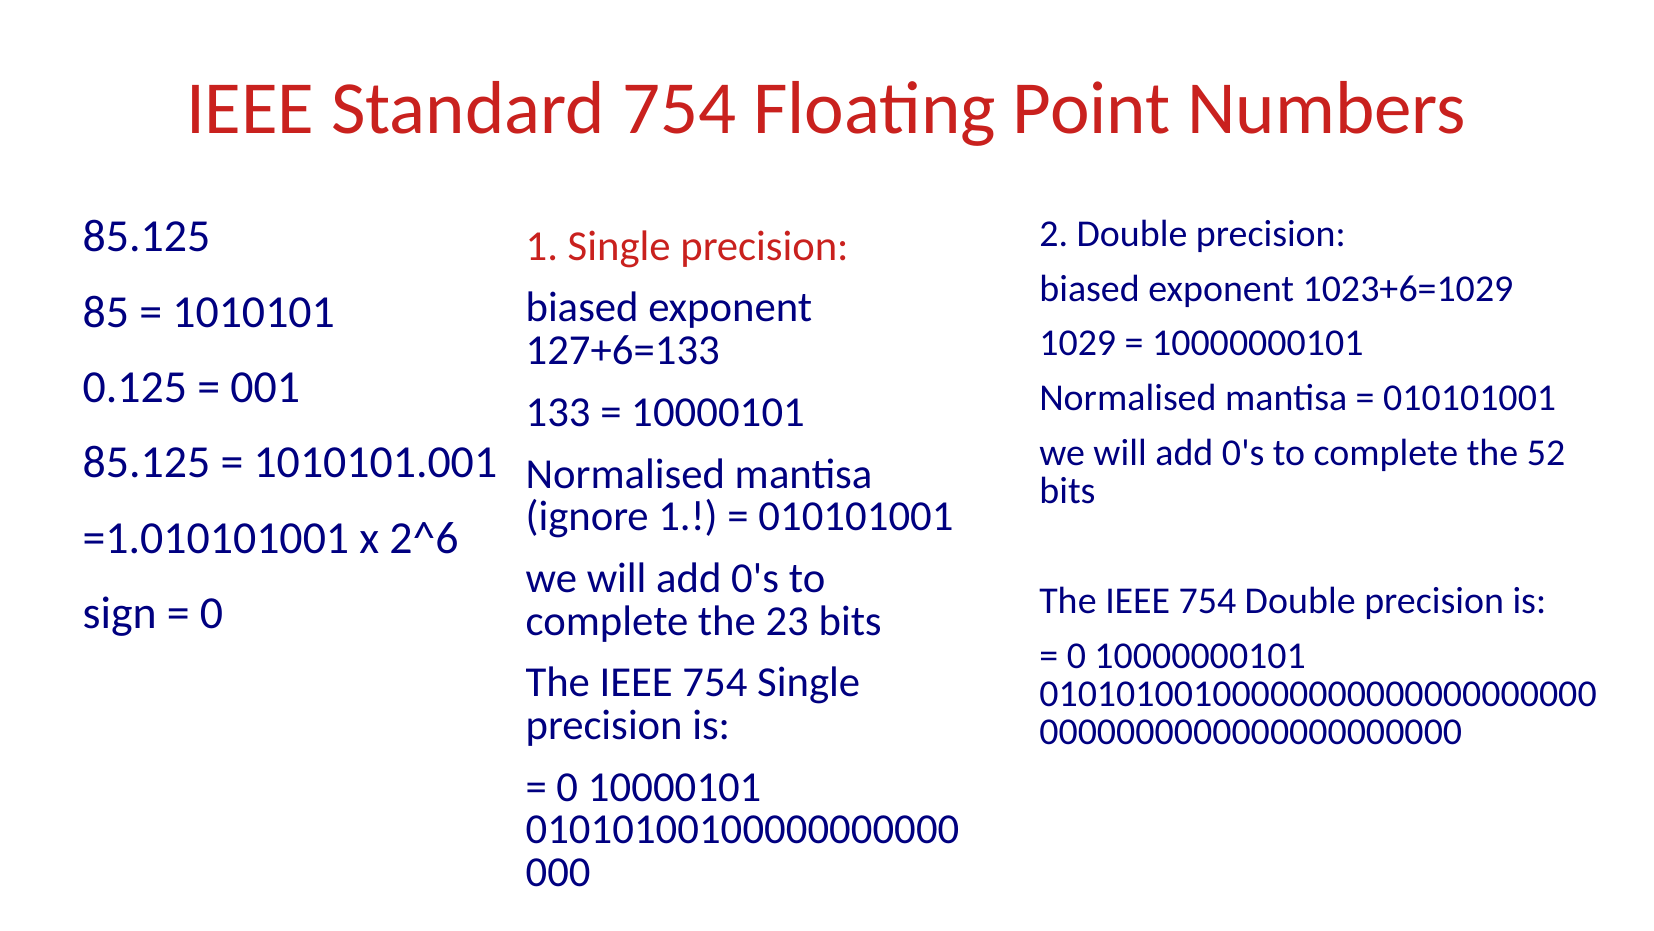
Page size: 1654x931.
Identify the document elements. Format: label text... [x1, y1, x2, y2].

list 85.125 85 = 1010101 0.125 = 001 85.125 = 1010101.001 =1.010101001 x 2^6 sign = 0 [82, 217, 544, 758]
list 2. Double precision: biased exponent 1023+6=1029 1029 = 10000000101 Normalised mantisa = 010101001 we will add 0's to complete the 52 bits The IEEE 754 Double precision is: = 0 10000000101 010101001000000000000000000000000000000000000000000 [1039, 217, 1607, 758]
title IEEE Standard 754 Floating Point Numbers [82, 37, 1571, 193]
list 1. Single precision: biased exponent 127+6=133 133 = 10000101 Normalised mantisa (ignore 1.!) = 010101001 we will add 0's to complete the 23 bits The IEEE 754 Single precision is: = 0 10000101 01010100100000000000000 [525, 228, 981, 898]
